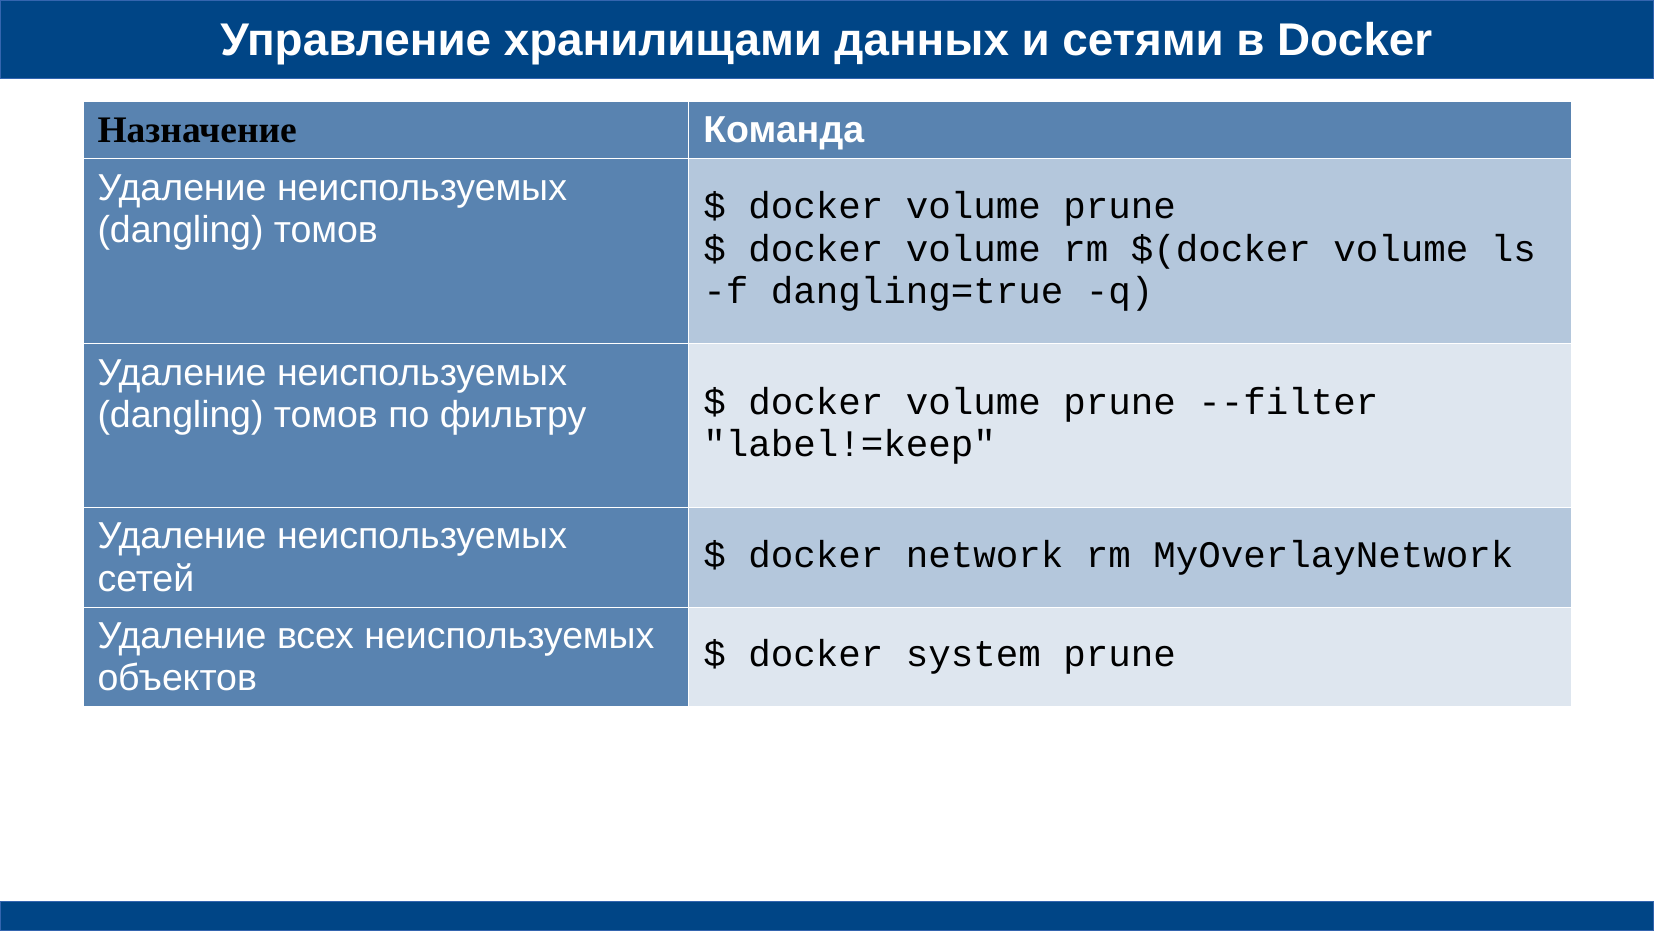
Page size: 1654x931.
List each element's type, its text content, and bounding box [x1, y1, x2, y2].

table_cell Удаление неиспользуемых (dangling) томов [84, 159, 688, 343]
table_cell Удаление всех неиспользуемых объектов [84, 608, 688, 706]
table_cell Удаление неиспользуемых сетей [84, 508, 688, 607]
table_cell $ docker volume prune --filter "label!=keep" [689, 344, 1571, 507]
table_header Назначение [84, 102, 688, 158]
table_cell Удаление неиспользуемых (dangling) томов по фильтру [84, 344, 688, 507]
table_cell $ docker volume prune $ docker volume rm $(docker volume ls -f dangling=true -q) [689, 159, 1571, 343]
title Управление хранилищами данных и сетями в Docker [0, 0, 1654, 79]
table_header Команда [689, 102, 1571, 158]
table_cell $ docker system prune [689, 608, 1571, 706]
table_cell $ docker network rm MyOverlayNetwork [689, 508, 1571, 607]
